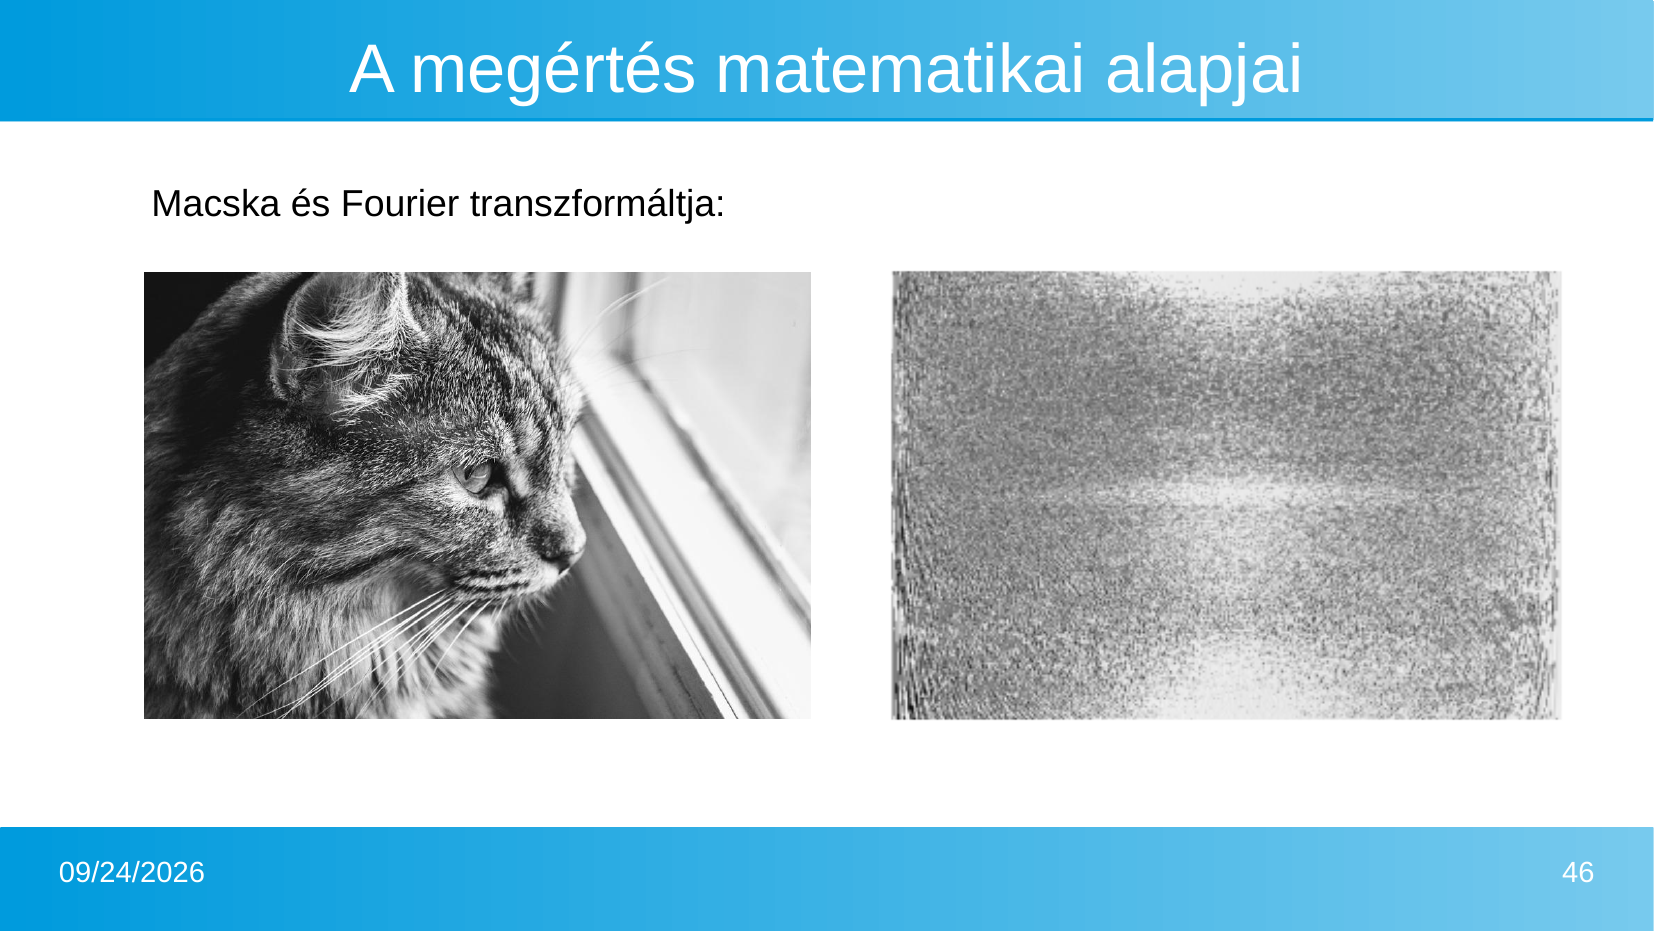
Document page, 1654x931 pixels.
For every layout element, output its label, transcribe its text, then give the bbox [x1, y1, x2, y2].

picture [144, 272, 811, 719]
title A megértés matematikai alapjai [59, 29, 1595, 108]
text_box Macska és Fourier transzformáltja: [136, 174, 1136, 232]
picture [877, 259, 1577, 735]
